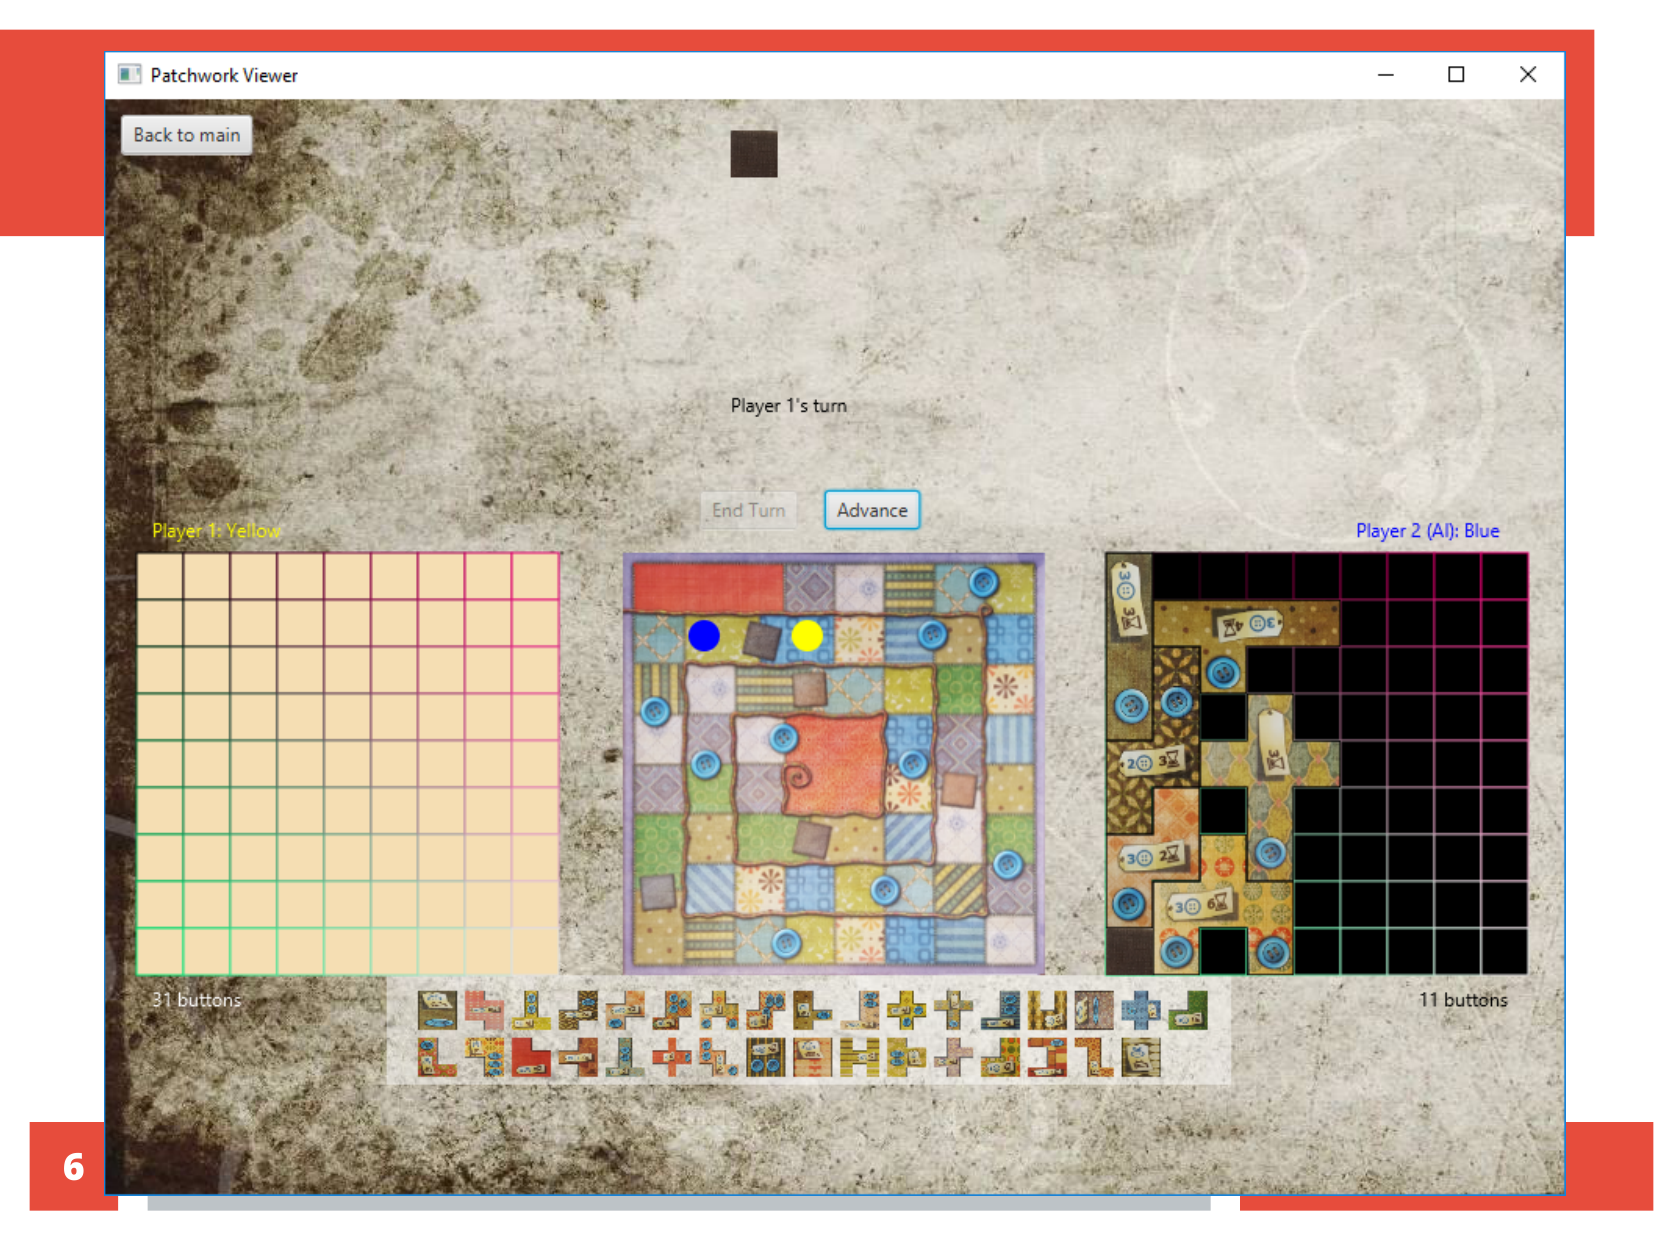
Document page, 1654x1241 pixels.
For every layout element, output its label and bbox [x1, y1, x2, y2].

picture [104, 51, 1566, 1196]
